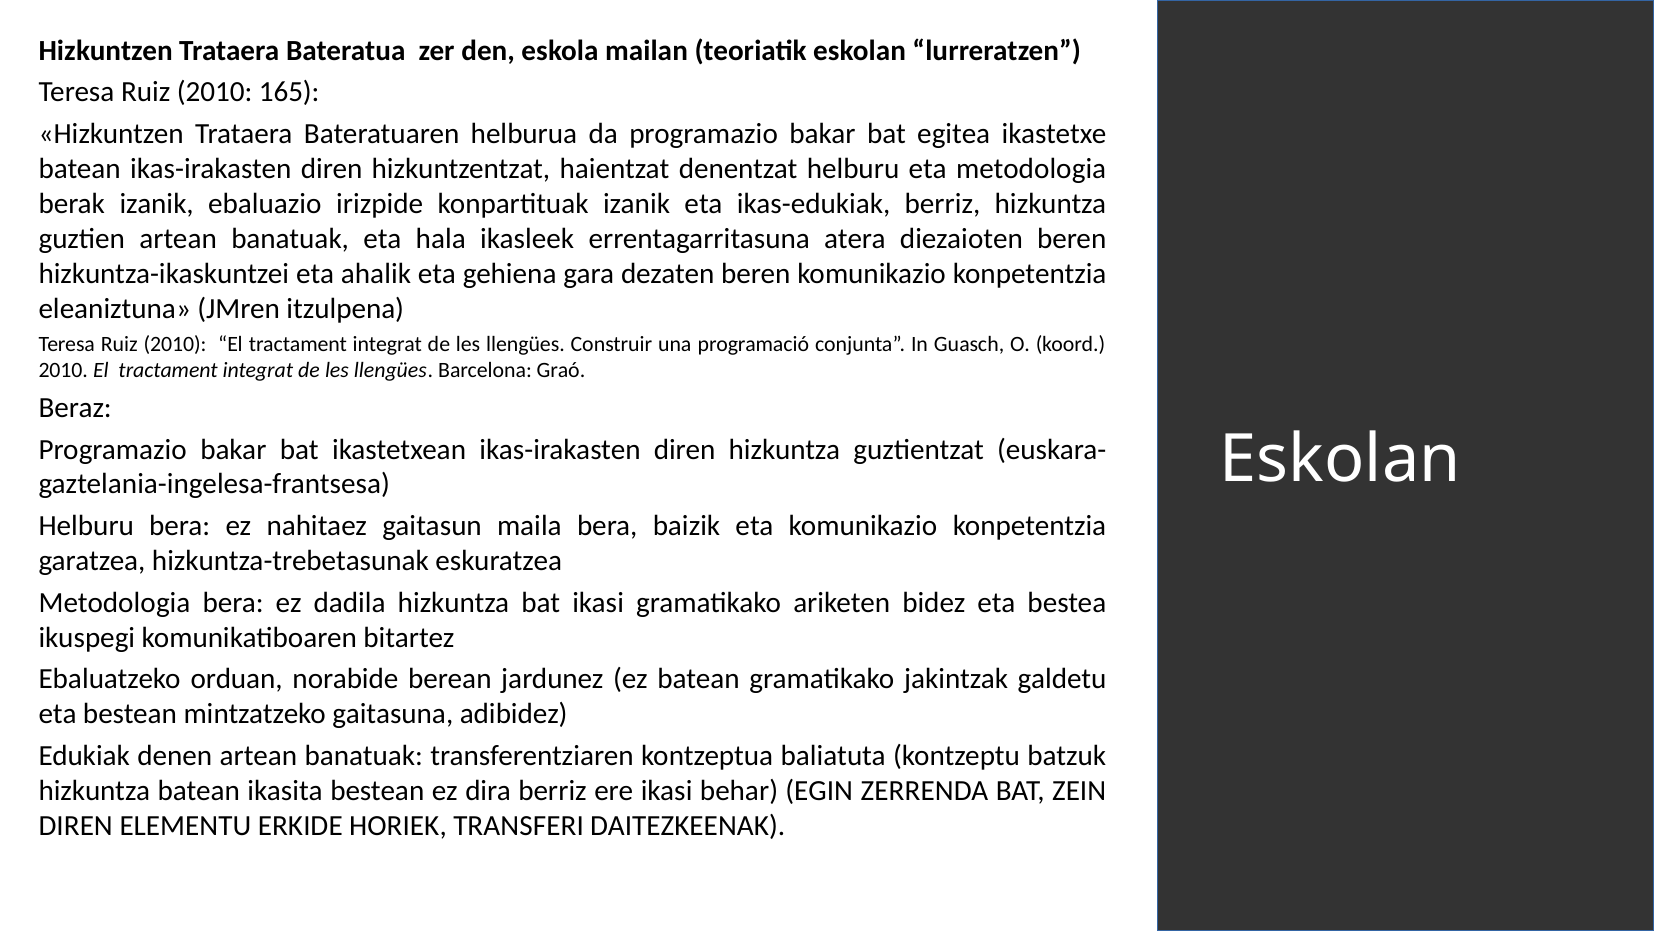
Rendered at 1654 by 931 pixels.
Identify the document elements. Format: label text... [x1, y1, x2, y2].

title Eskolan [1204, 47, 1630, 862]
list Hizkuntzen Trataera Bateratua zer den, eskola mailan (teoriatik eskolan “lurreratzen”) Teresa Ruiz (2010: 165): «Hizkuntzen Trataera Bateratuaren helburua da programazio bakar bat egitea ikastetxe batean ikas-irakasten diren hizkuntzentzat, haientzat denentzat helburu eta metodologia berak izanik, ebaluazio irizpide konpartituak izanik eta ikas-edukiak, berriz, hizkuntza guztien artean banatuak, eta hala ikasleek errentagarritasuna atera diezaioten beren hizkuntza-ikaskuntzei eta ahalik eta gehiena gara dezaten beren komunikazio konpetentzia eleaniztuna» (JMren itzulpena) Teresa Ruiz (2010): “El tractament integrat de les llengües. Construir una programació conjunta”. In Guasch, O. (koord.) 2010. El tractament integrat de les llengües. Barcelona: Graó. Beraz: Programazio bakar bat ikastetxean ikas-irakasten diren hizkuntza guztientzat (euskara-gaztelania-ingelesa-frantsesa) Helburu bera: ez nahitaez gaitasun maila bera, baizik eta komunikazio konpetentzia garatzea, hizkuntza-trebetasunak eskuratzea Metodologia bera: ez dadila hizkuntza bat ikasi gramatikako ariketen bidez eta bestea ikuspegi komunikatiboaren bitartez Ebaluatzeko orduan, norabide berean jardunez (ez batean gramatikako jakintzak galdetu eta bestean mintzatzeko gaitasuna, adibidez) Edukiak denen artean banatuak: transferentziaren kontzeptua baliatuta (kontzeptu batzuk hizkuntza batean ikasita bestean ez dira berriz ere ikasi behar) (EGIN ZERRENDA BAT, ZEIN DIREN ELEMENTU ERKIDE HORIEK, TRANSFERI DAITEZKEENAK). [23, 23, 1123, 898]
